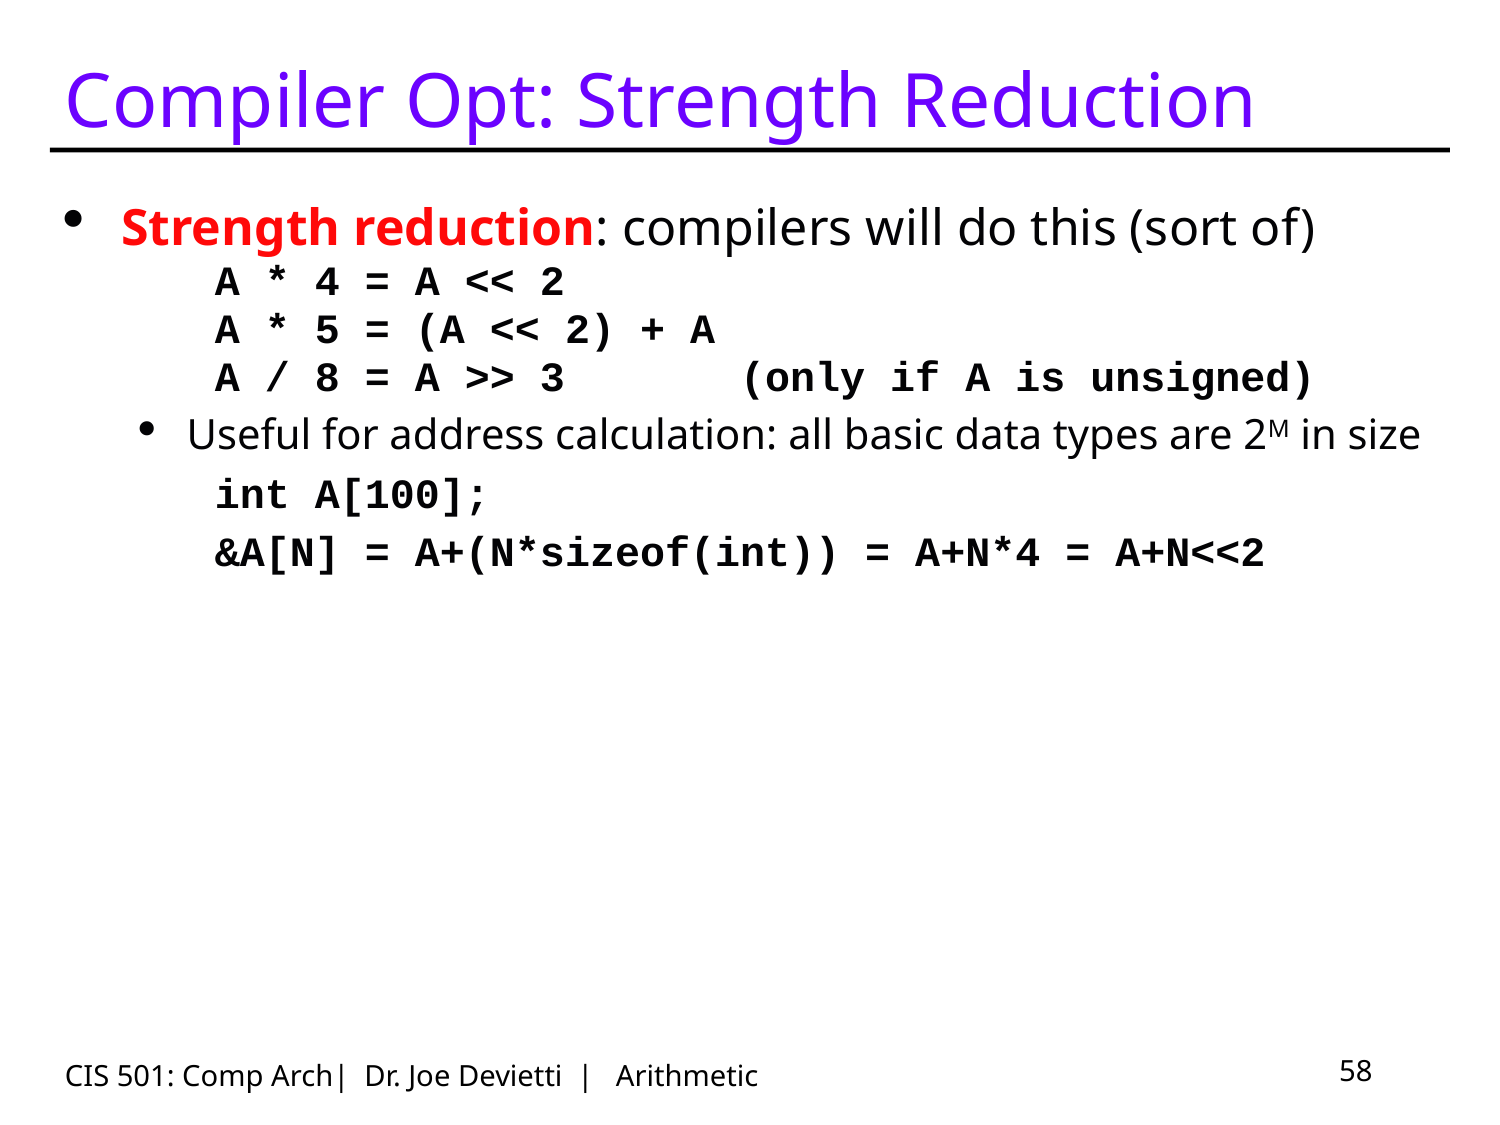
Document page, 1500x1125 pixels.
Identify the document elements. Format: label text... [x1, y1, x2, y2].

text_box CIS 501: Comp Arch| Dr. Joe Devietti | Arithmetic [49, 1049, 988, 1100]
text_box Strength reduction: compilers will do this (sort of) A * 4 = A << 2 A * 5 = (A << 2) + A A / 8 = A >> 3 (only if A is unsigned) Useful for address calculation: all basic data types are 2M in size int A[100]; &A[N] = A+(N*sizeof(int)) = A+N*4 = A+N<<2 [49, 187, 1450, 1025]
text_box <number> [1074, 1049, 1388, 1100]
text_box Compiler Opt: Strength Reduction [49, 37, 1363, 150]
